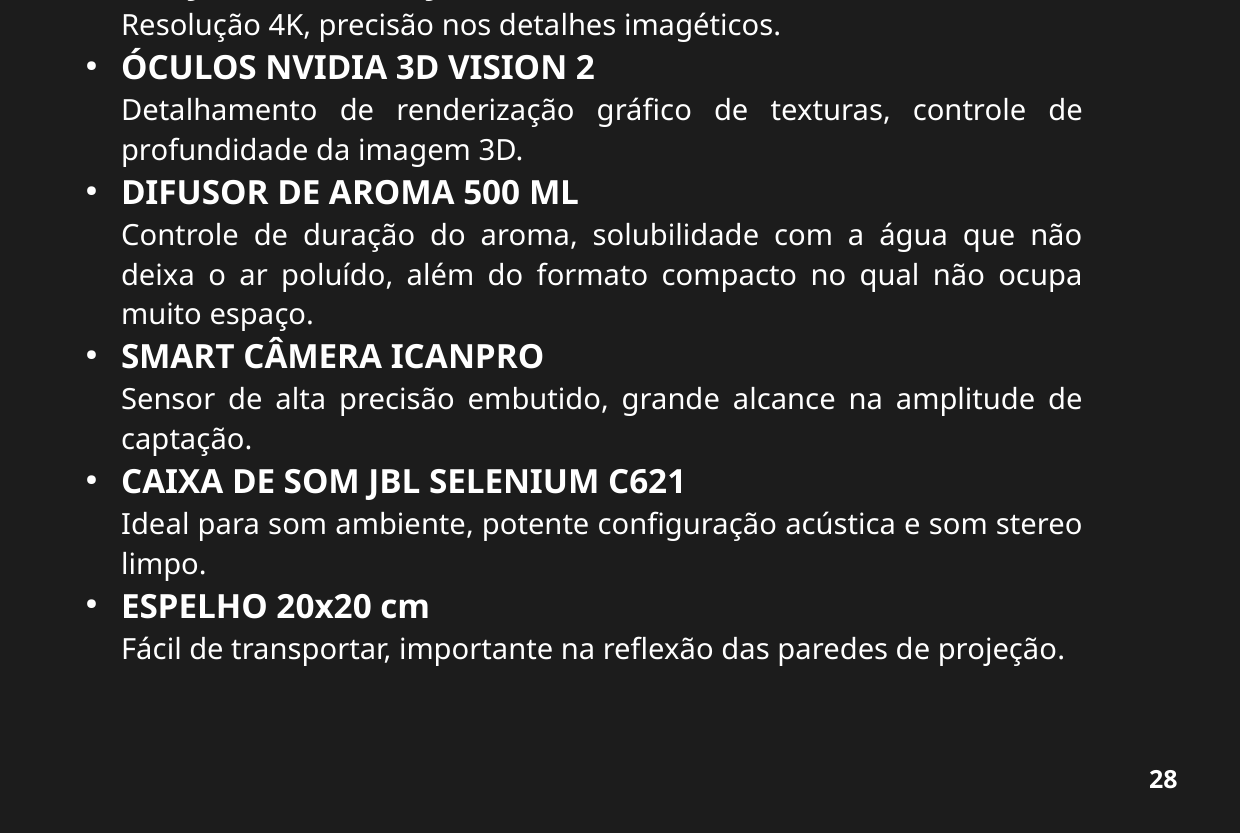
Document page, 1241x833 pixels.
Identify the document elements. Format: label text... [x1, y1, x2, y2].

title 28 [1133, 756, 1193, 802]
text_box PROJETOR CASIO XJ-L8300HN Resolução 4K, precisão nos detalhes imagéticos. ÓCULOS NVIDIA 3D VISION 2 Detalhamento de renderização gráfico de texturas, controle de profundidade da imagem 3D. DIFUSOR DE AROMA 500 ML Controle de duração do aroma, solubilidade com a água que não deixa o ar poluído, além do formato compacto no qual não ocupa muito espaço. SMART CÂMERA ICANPRO Sensor de alta precisão embutido, grande alcance na amplitude de captação. CAIXA DE SOM JBL SELENIUM C621 Ideal para som ambiente, potente configuração acústica e som stereo limpo. ESPELHO 20x20 cm Fácil de transportar, importante na reflexão das paredes de projeção. [70, 0, 1099, 651]
